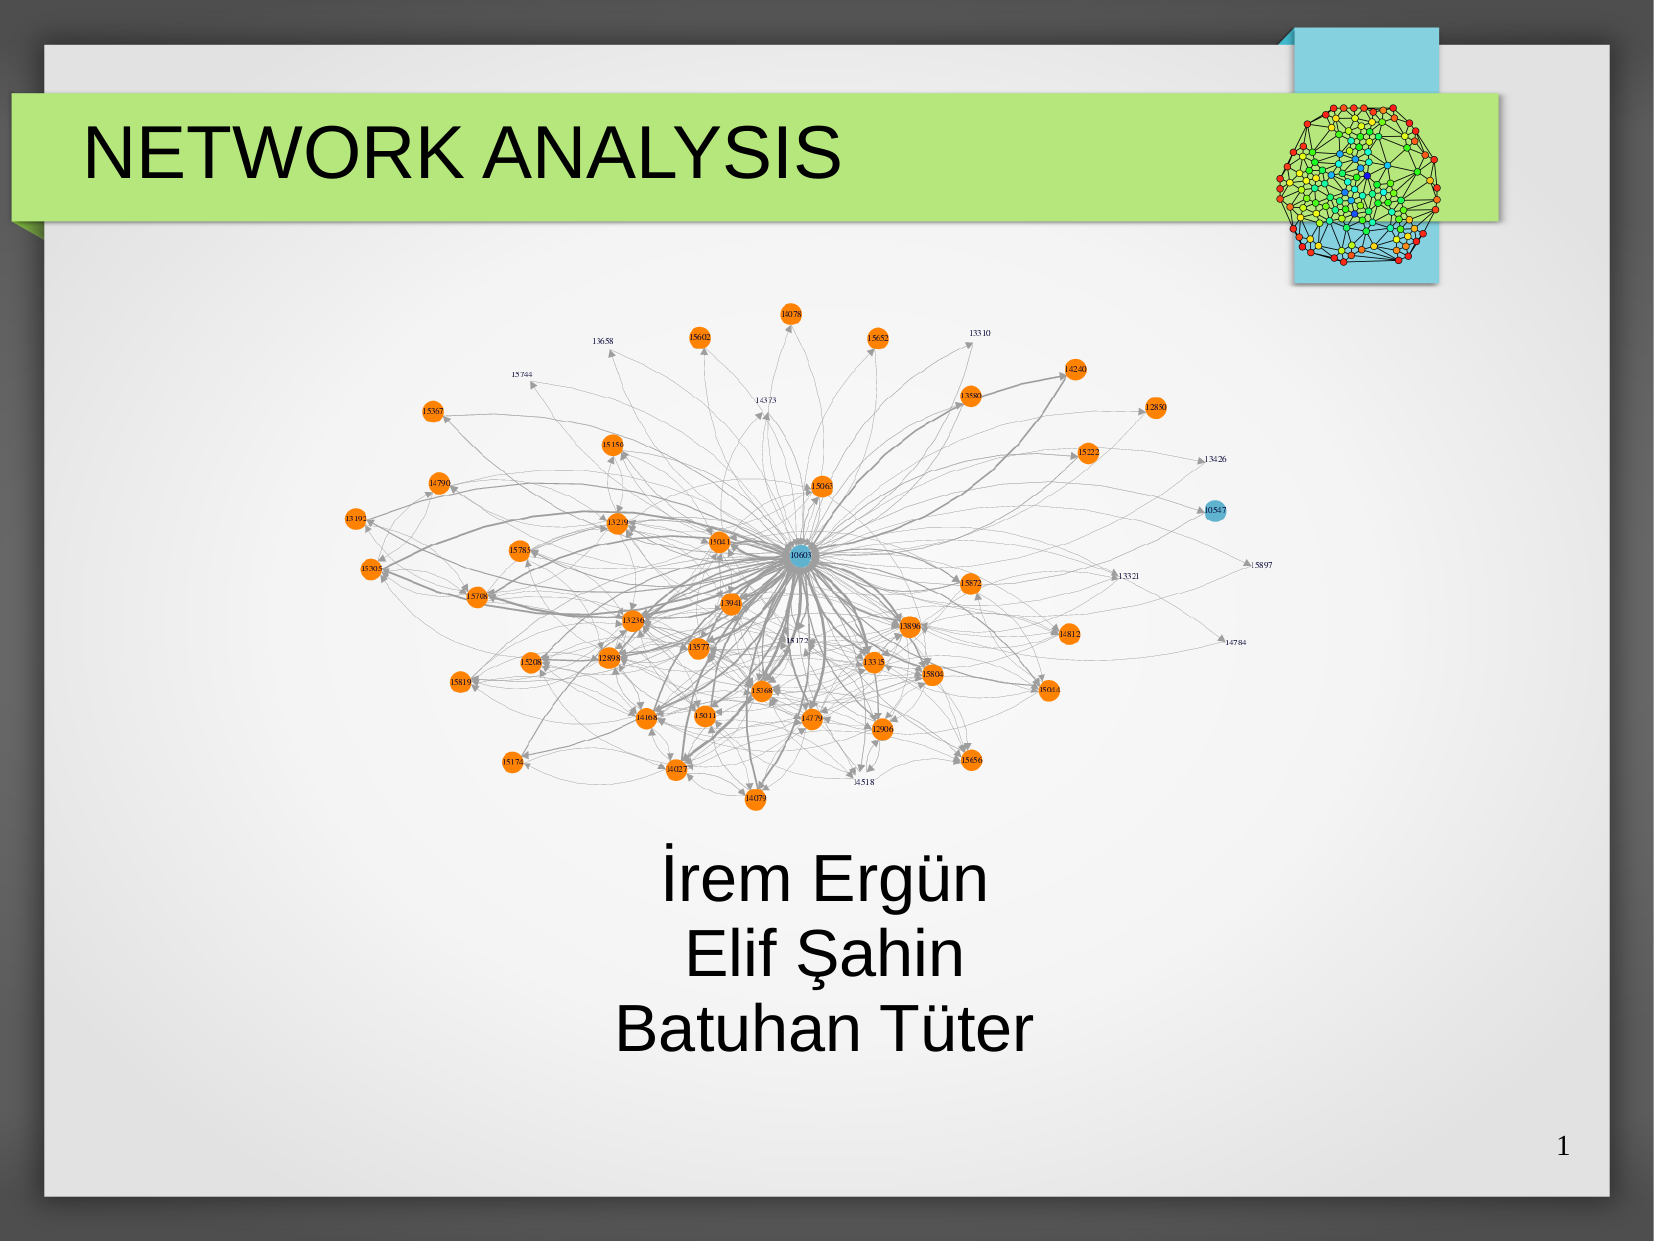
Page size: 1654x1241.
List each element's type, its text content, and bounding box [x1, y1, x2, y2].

title NETWORK ANALYSIS [82, 49, 1571, 257]
subtitle İrem Ergün Elif Şahin Batuhan Tüter [450, 840, 1201, 1141]
picture [0, 0, 1654, 1241]
